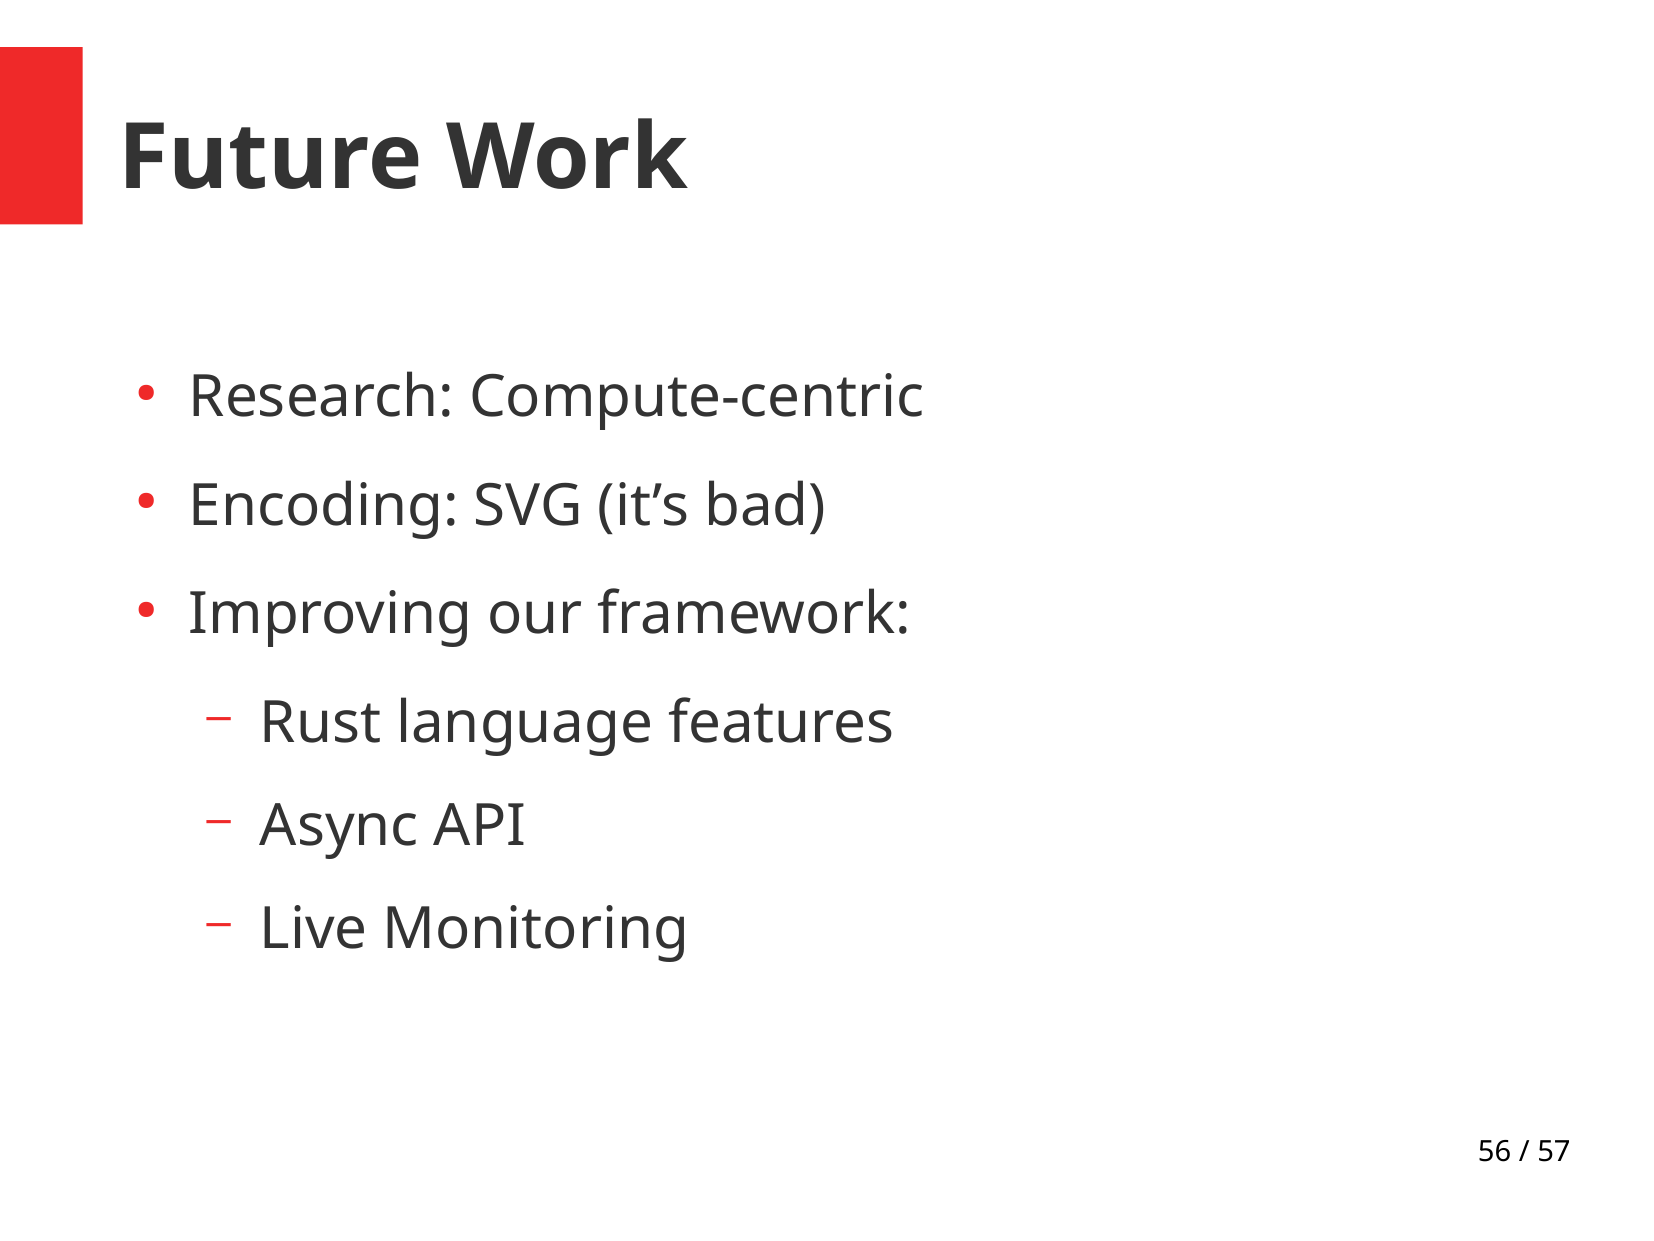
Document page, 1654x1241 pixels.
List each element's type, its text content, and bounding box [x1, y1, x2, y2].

list Research: Compute-centric Encoding: SVG (it’s bad) Improving our framework: Rust language features Async API Live Monitoring [118, 354, 1536, 1074]
title Future Work [118, 49, 1571, 257]
